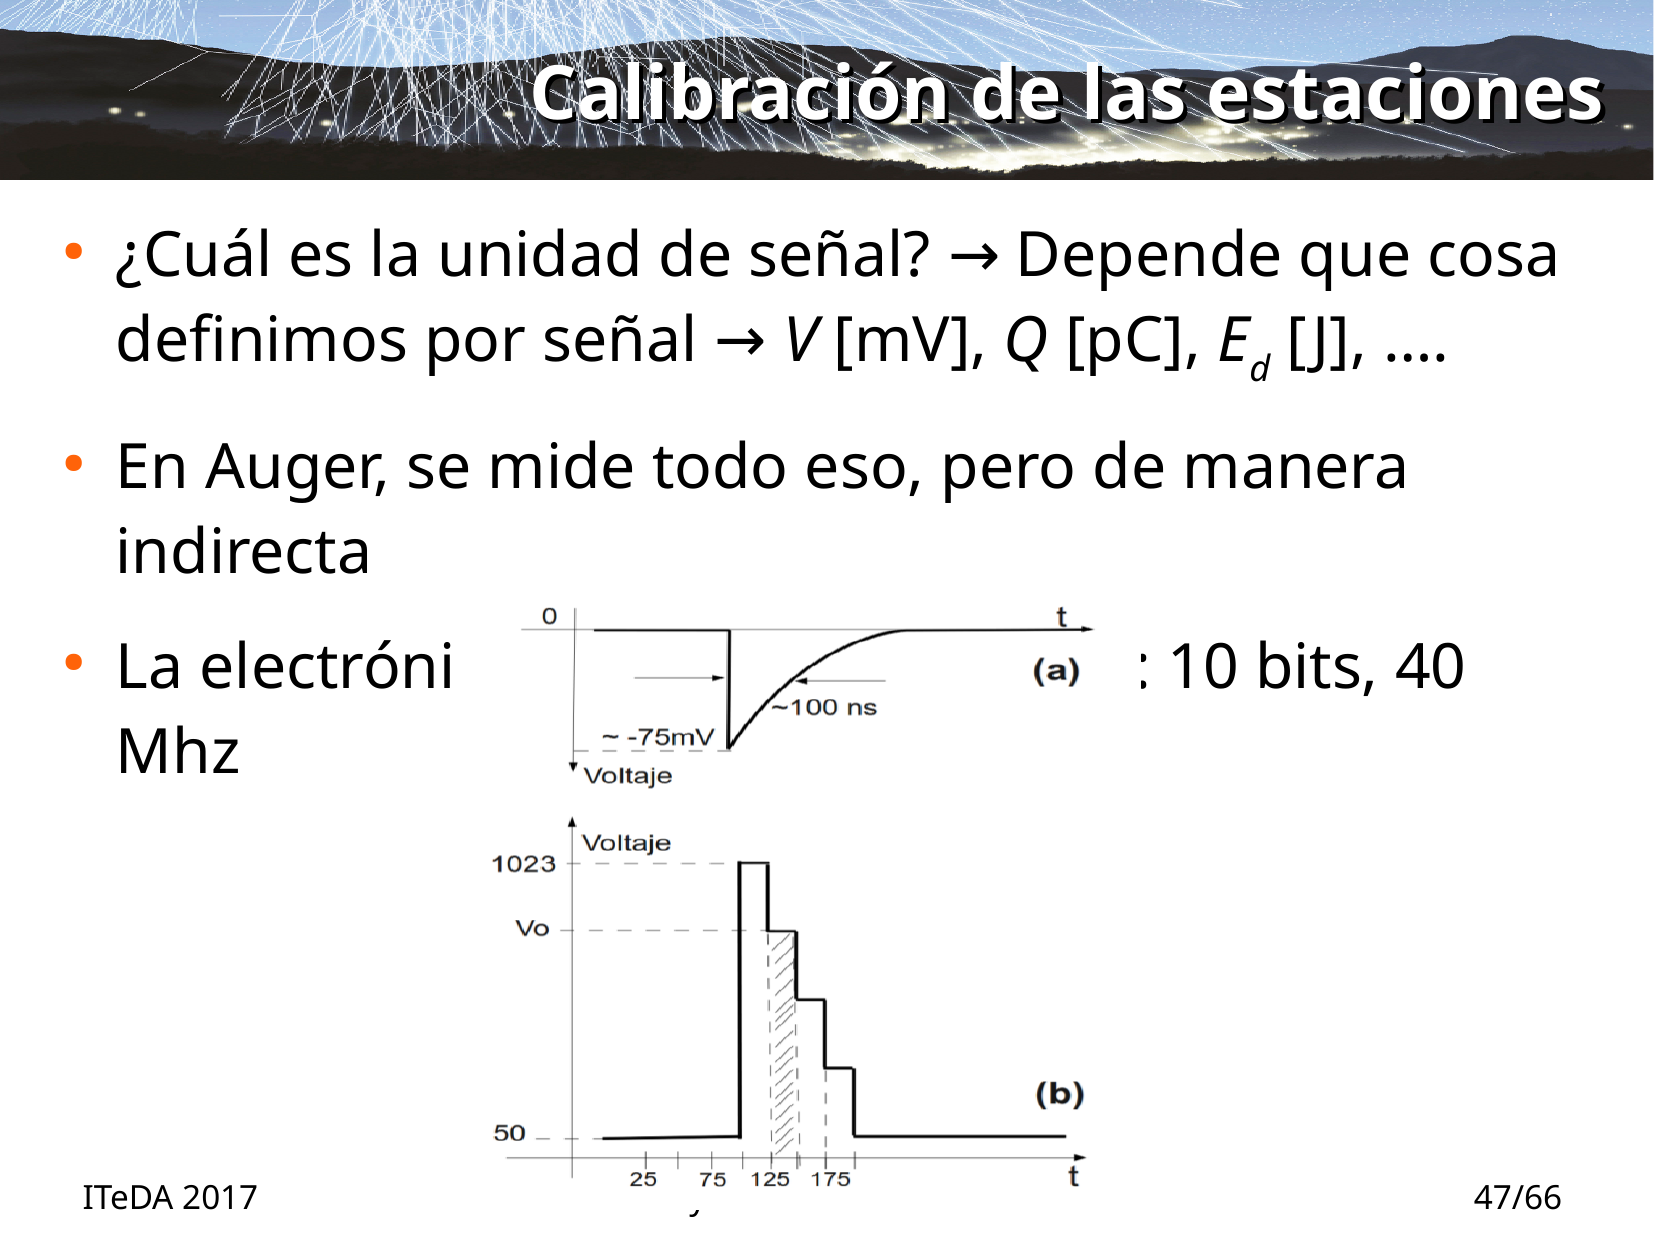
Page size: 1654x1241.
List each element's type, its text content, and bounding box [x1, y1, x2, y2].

title Calibración de las estaciones [45, 15, 1606, 166]
picture [0, 0, 1654, 180]
picture [454, 584, 1141, 1210]
list ¿Cuál es la unidad de señal? → Depende que cosa definimos por señal → V [mV], Q [pC], Ed [J], …. En Auger, se mide todo eso, pero de manera indirecta La electrónica digitaliza las señales: 10 bits, 40 Mhz [45, 210, 1606, 1156]
